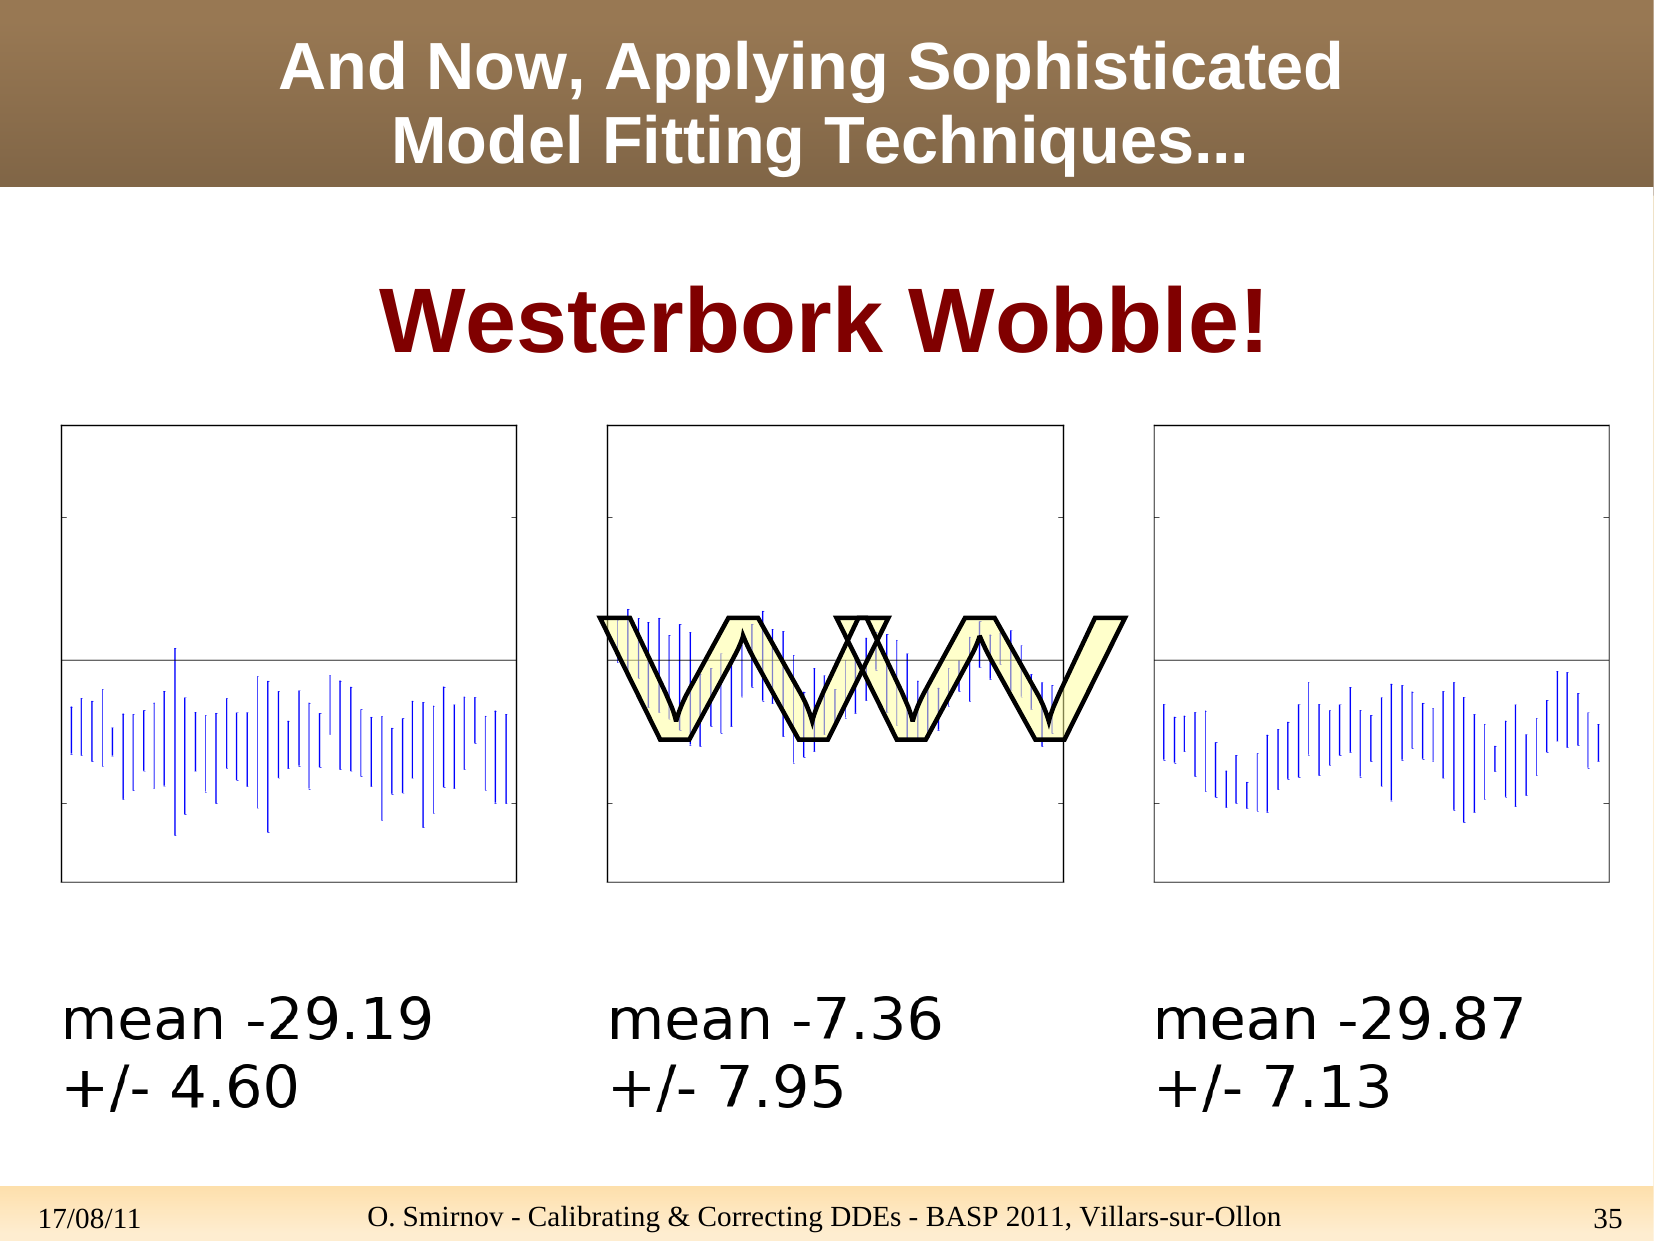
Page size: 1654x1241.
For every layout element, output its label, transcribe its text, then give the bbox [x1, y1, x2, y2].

text_box WW [600, 617, 1126, 740]
text_box Westerbork Wobble! [262, 262, 1388, 385]
title And Now, Applying Sophisticated Model Fitting Techniques... [76, 7, 1565, 187]
picture [0, 0, 1654, 1241]
